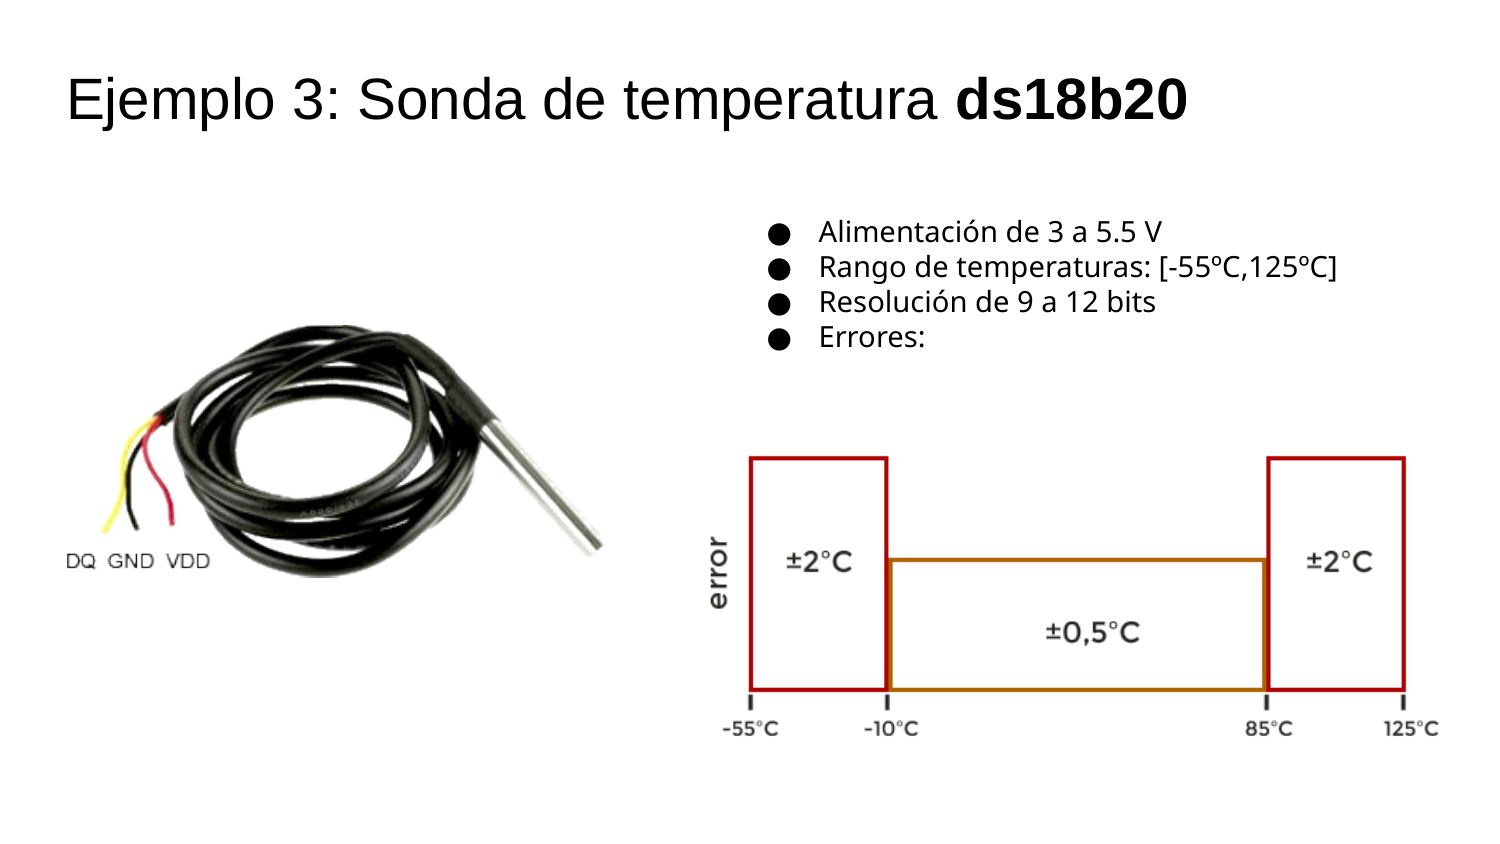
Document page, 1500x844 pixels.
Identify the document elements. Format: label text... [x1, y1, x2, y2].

picture [656, 421, 1500, 777]
text_box Alimentación de 3 a 5.5 V Rango de temperaturas: [-55ºC,125ºC] Resolución de 9 a 12 bits Errores: [728, 198, 1430, 421]
text_box Ejemplo 3: Sonda de temperatura ds18b20 [51, 46, 1449, 141]
picture [67, 325, 605, 578]
